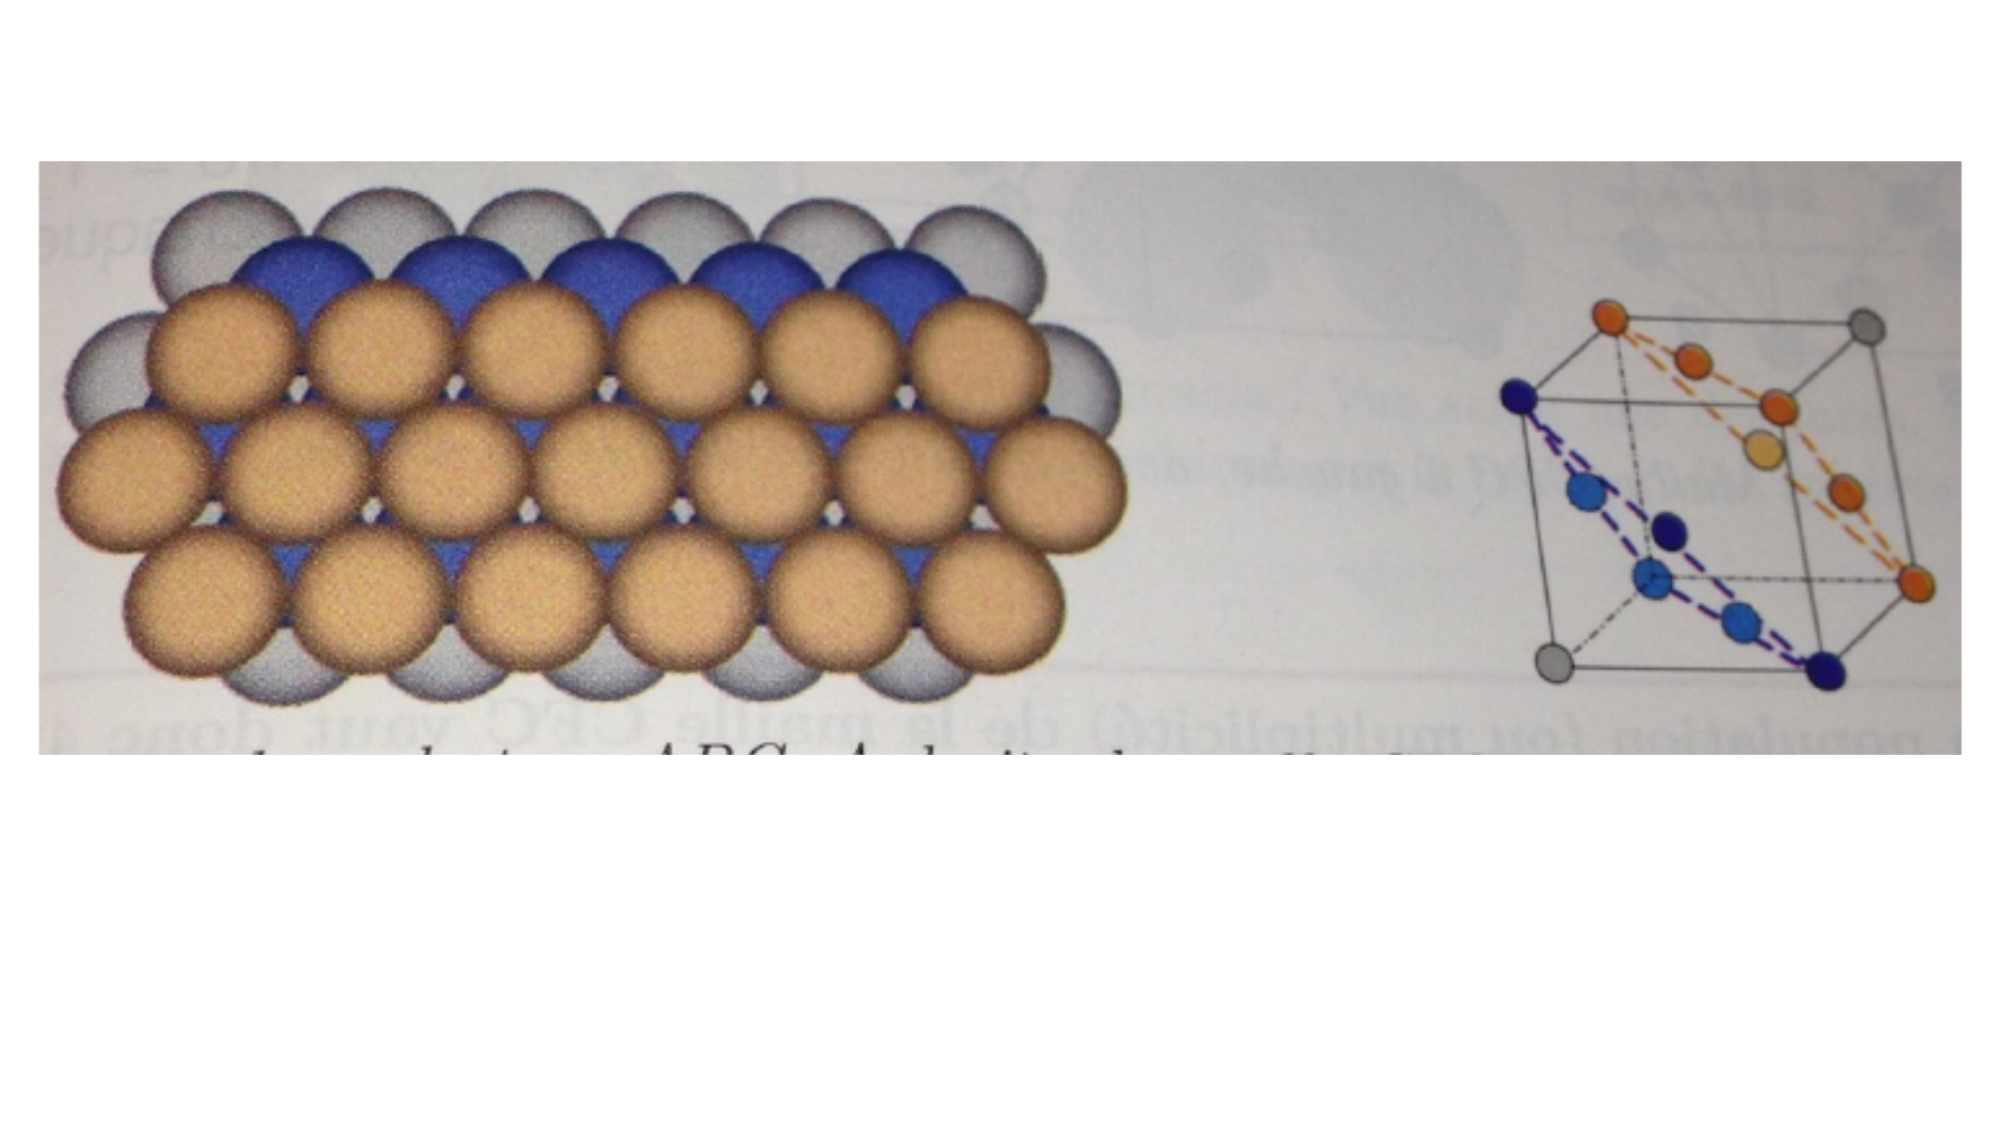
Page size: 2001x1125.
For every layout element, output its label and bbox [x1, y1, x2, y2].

picture [38, 160, 1962, 755]
